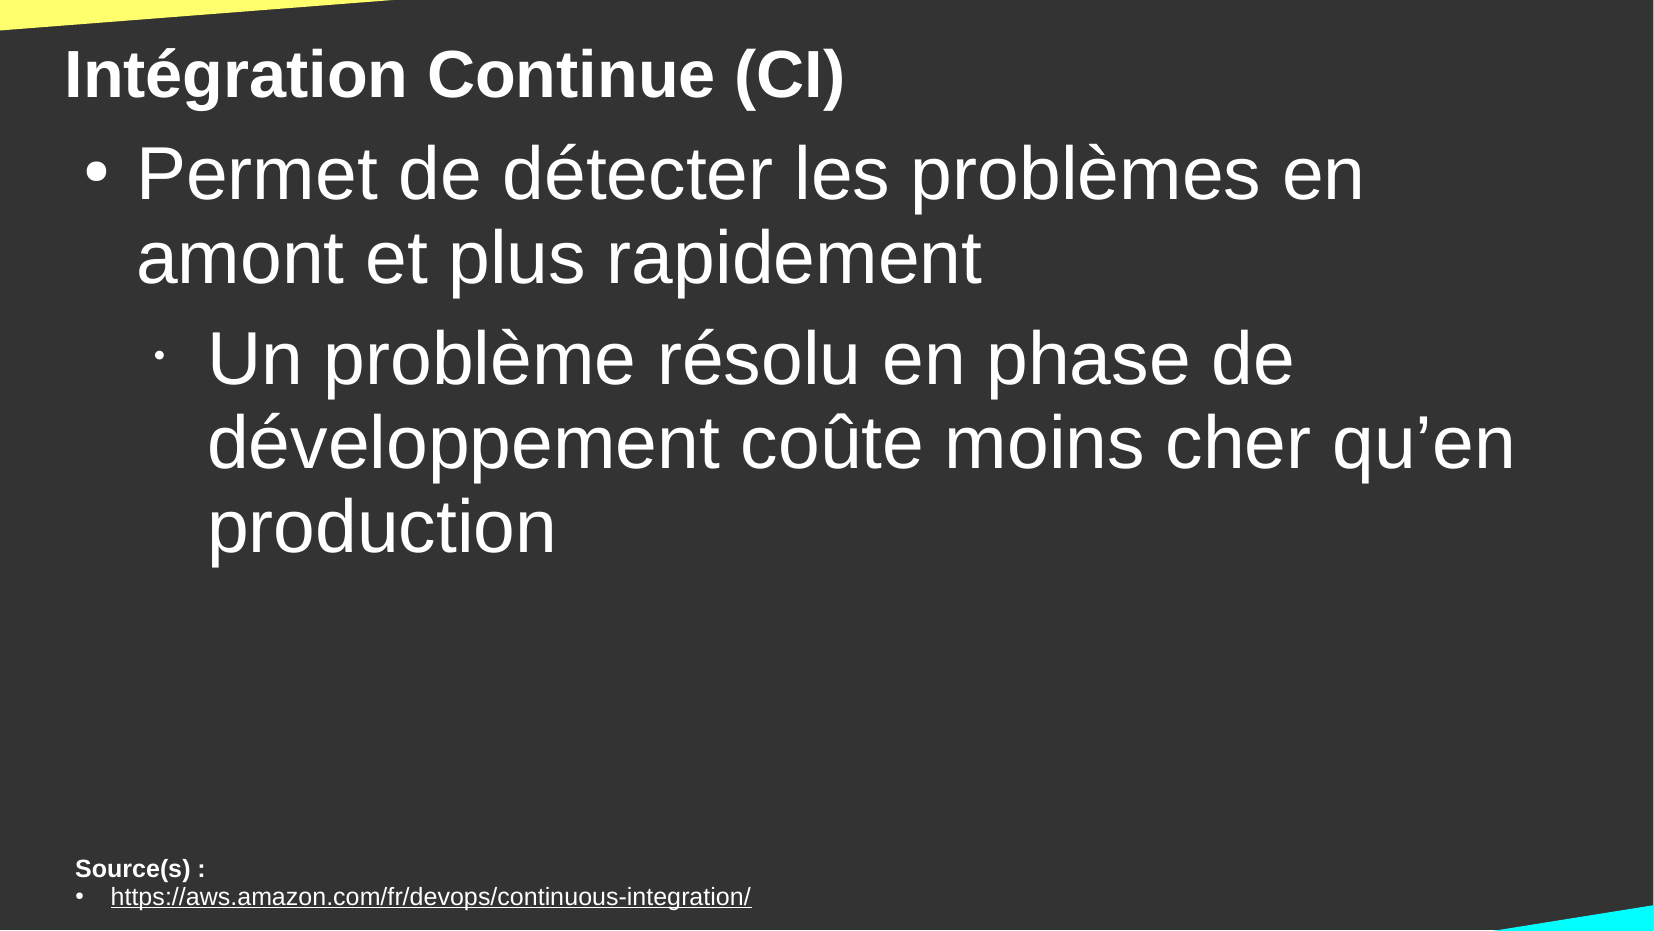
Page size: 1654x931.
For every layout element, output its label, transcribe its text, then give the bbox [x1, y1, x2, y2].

title Intégration Continue (CI) [64, 37, 951, 113]
list Permet de détecter les problèmes en amont et plus rapidement Un problème résolu en phase de développement coûte moins cher qu’en production [65, 131, 1544, 809]
text_box Source(s) : https://aws.amazon.com/fr/devops/continuous-integration/ [60, 809, 1546, 919]
text_box [1492, 905, 1654, 931]
text_box [0, 0, 393, 31]
